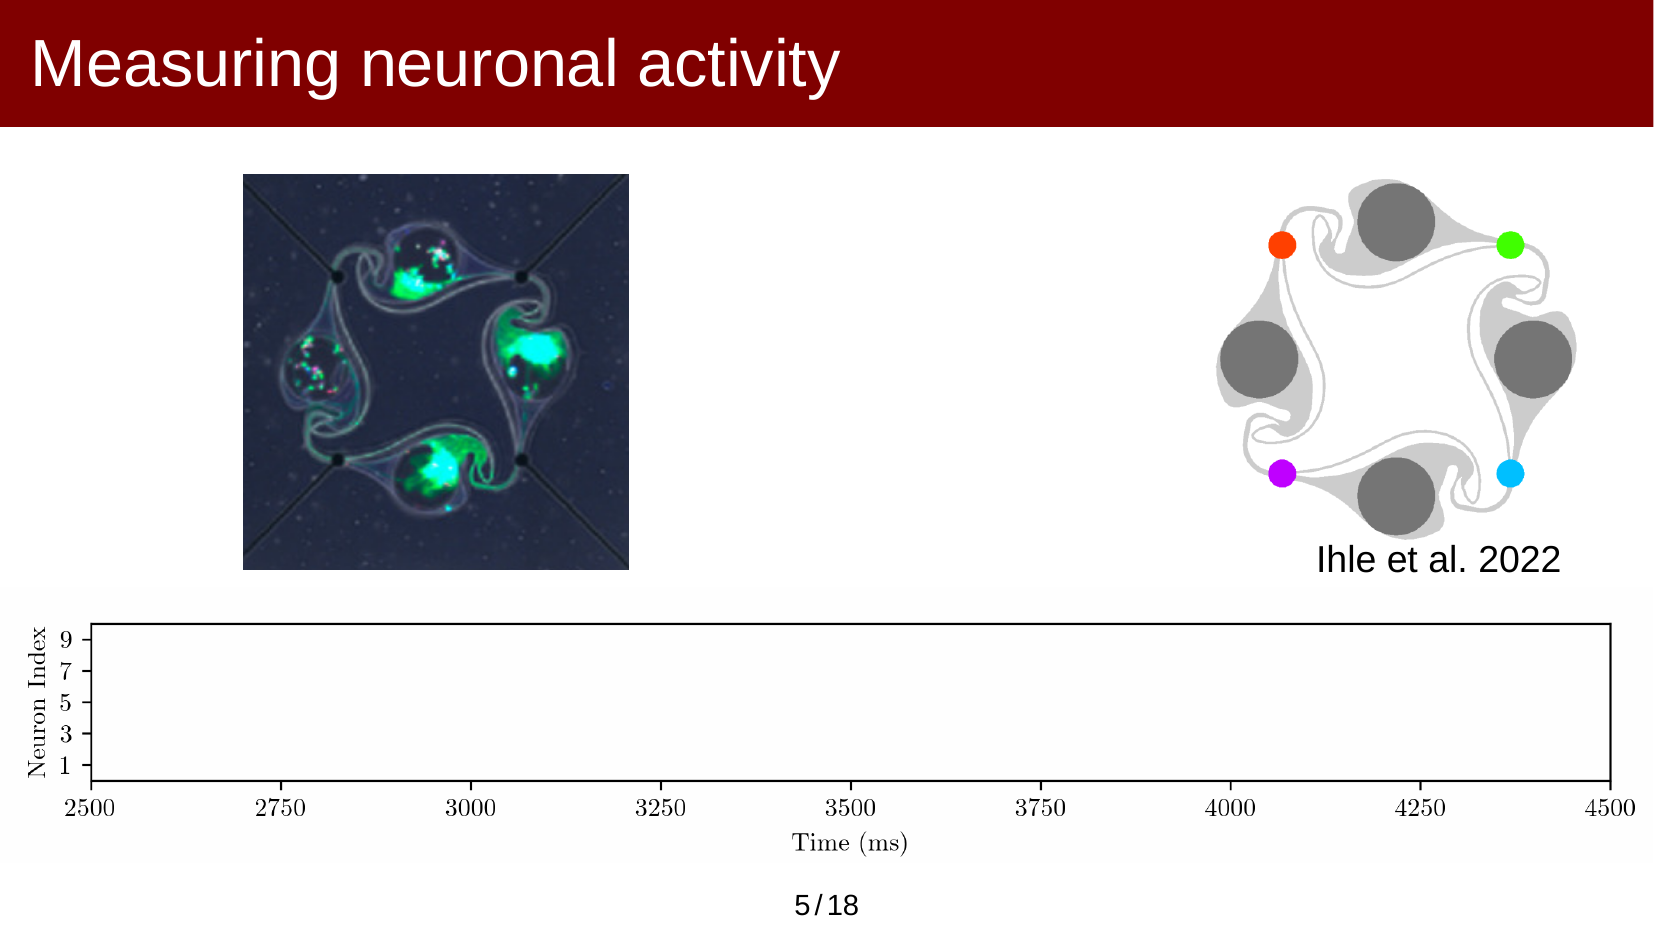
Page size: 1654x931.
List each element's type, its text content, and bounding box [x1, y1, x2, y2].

text_box Measuring neuronal activity [15, 19, 1631, 109]
picture [0, 587, 1654, 863]
picture [1204, 159, 1583, 574]
picture [243, 174, 629, 570]
text_box Ihle et al. 2022 [1301, 530, 1577, 588]
text_box [0, 0, 1654, 127]
